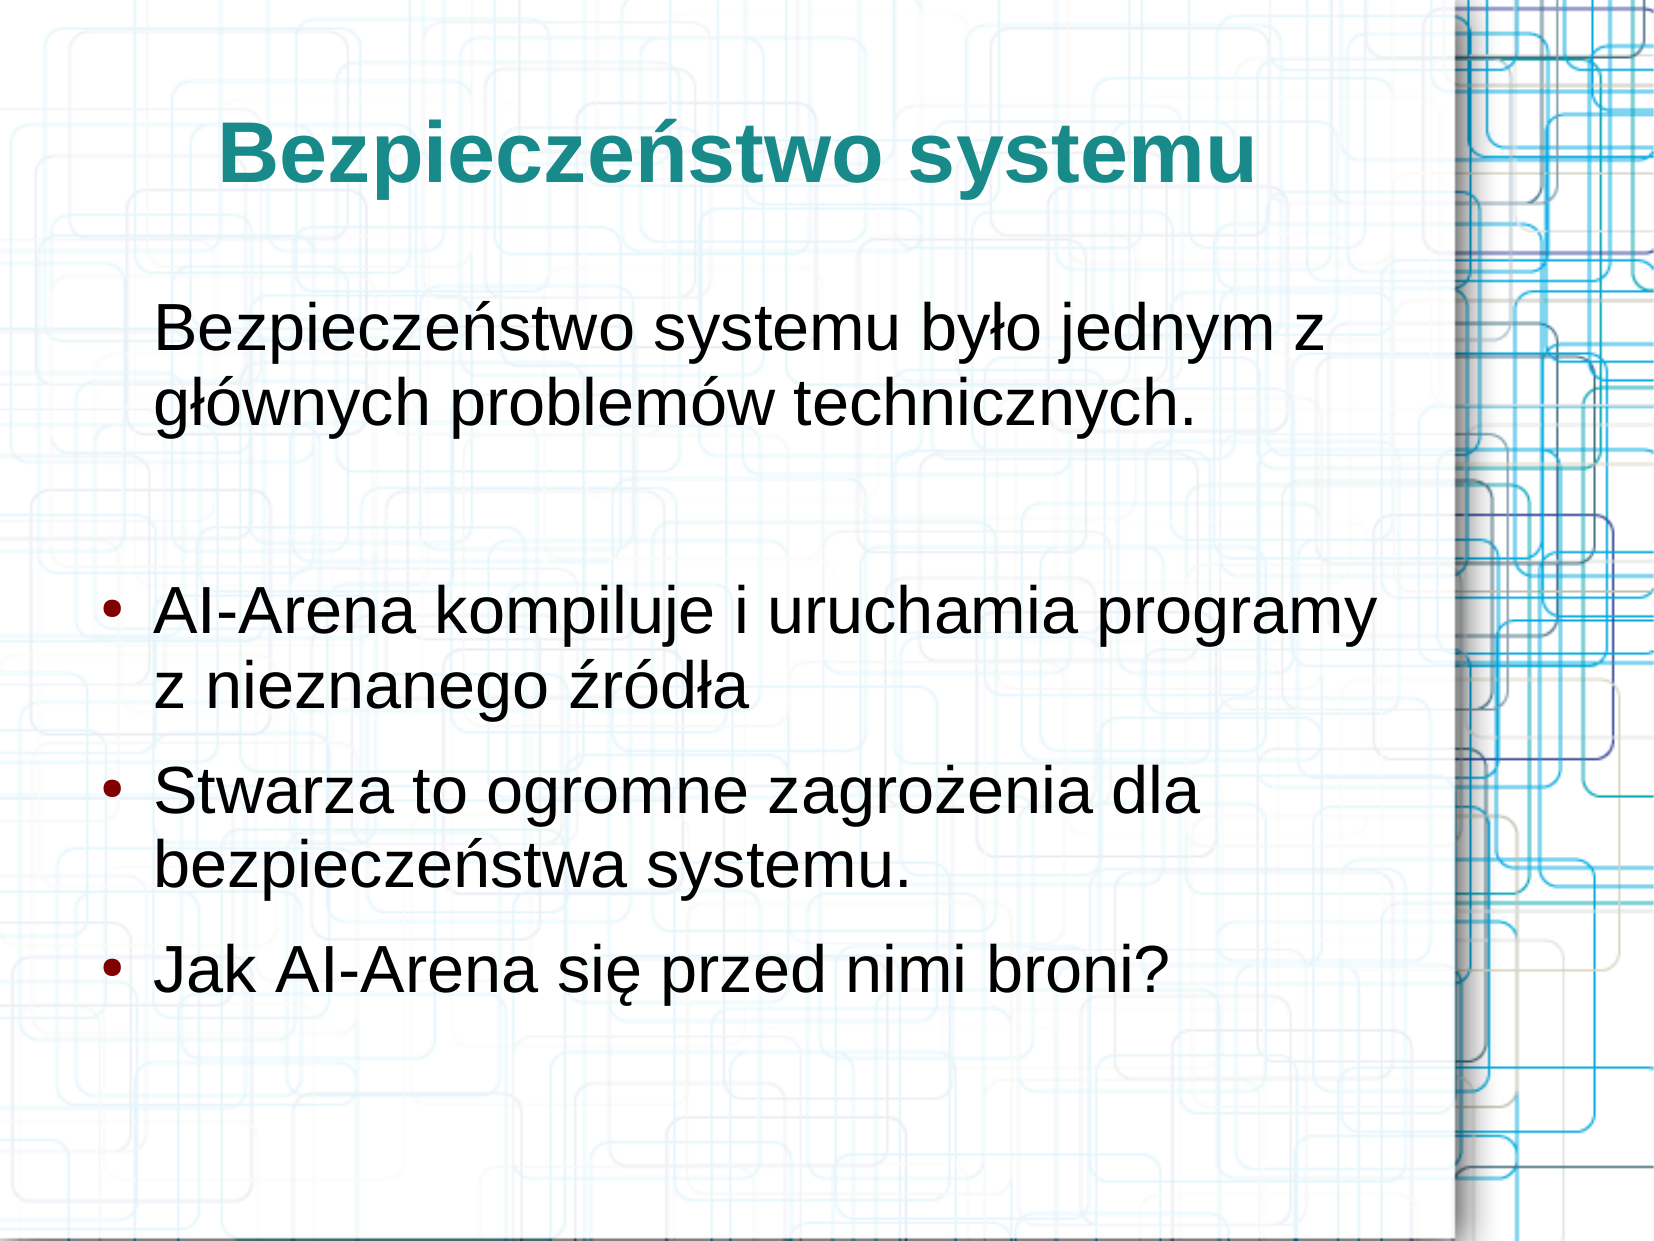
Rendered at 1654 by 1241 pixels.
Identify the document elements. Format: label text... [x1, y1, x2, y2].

title Bezpieczeństwo systemu [59, 49, 1418, 257]
picture [0, 0, 1654, 1241]
list Bezpieczeństwo systemu było jednym z głównych problemów technicznych. AI-Arena kompiluje i uruchamia programy z nieznanego źródła Stwarza to ogromne zagrożenia dla bezpieczeństwa systemu. Jak AI-Arena się przed nimi broni? [82, 290, 1418, 1241]
